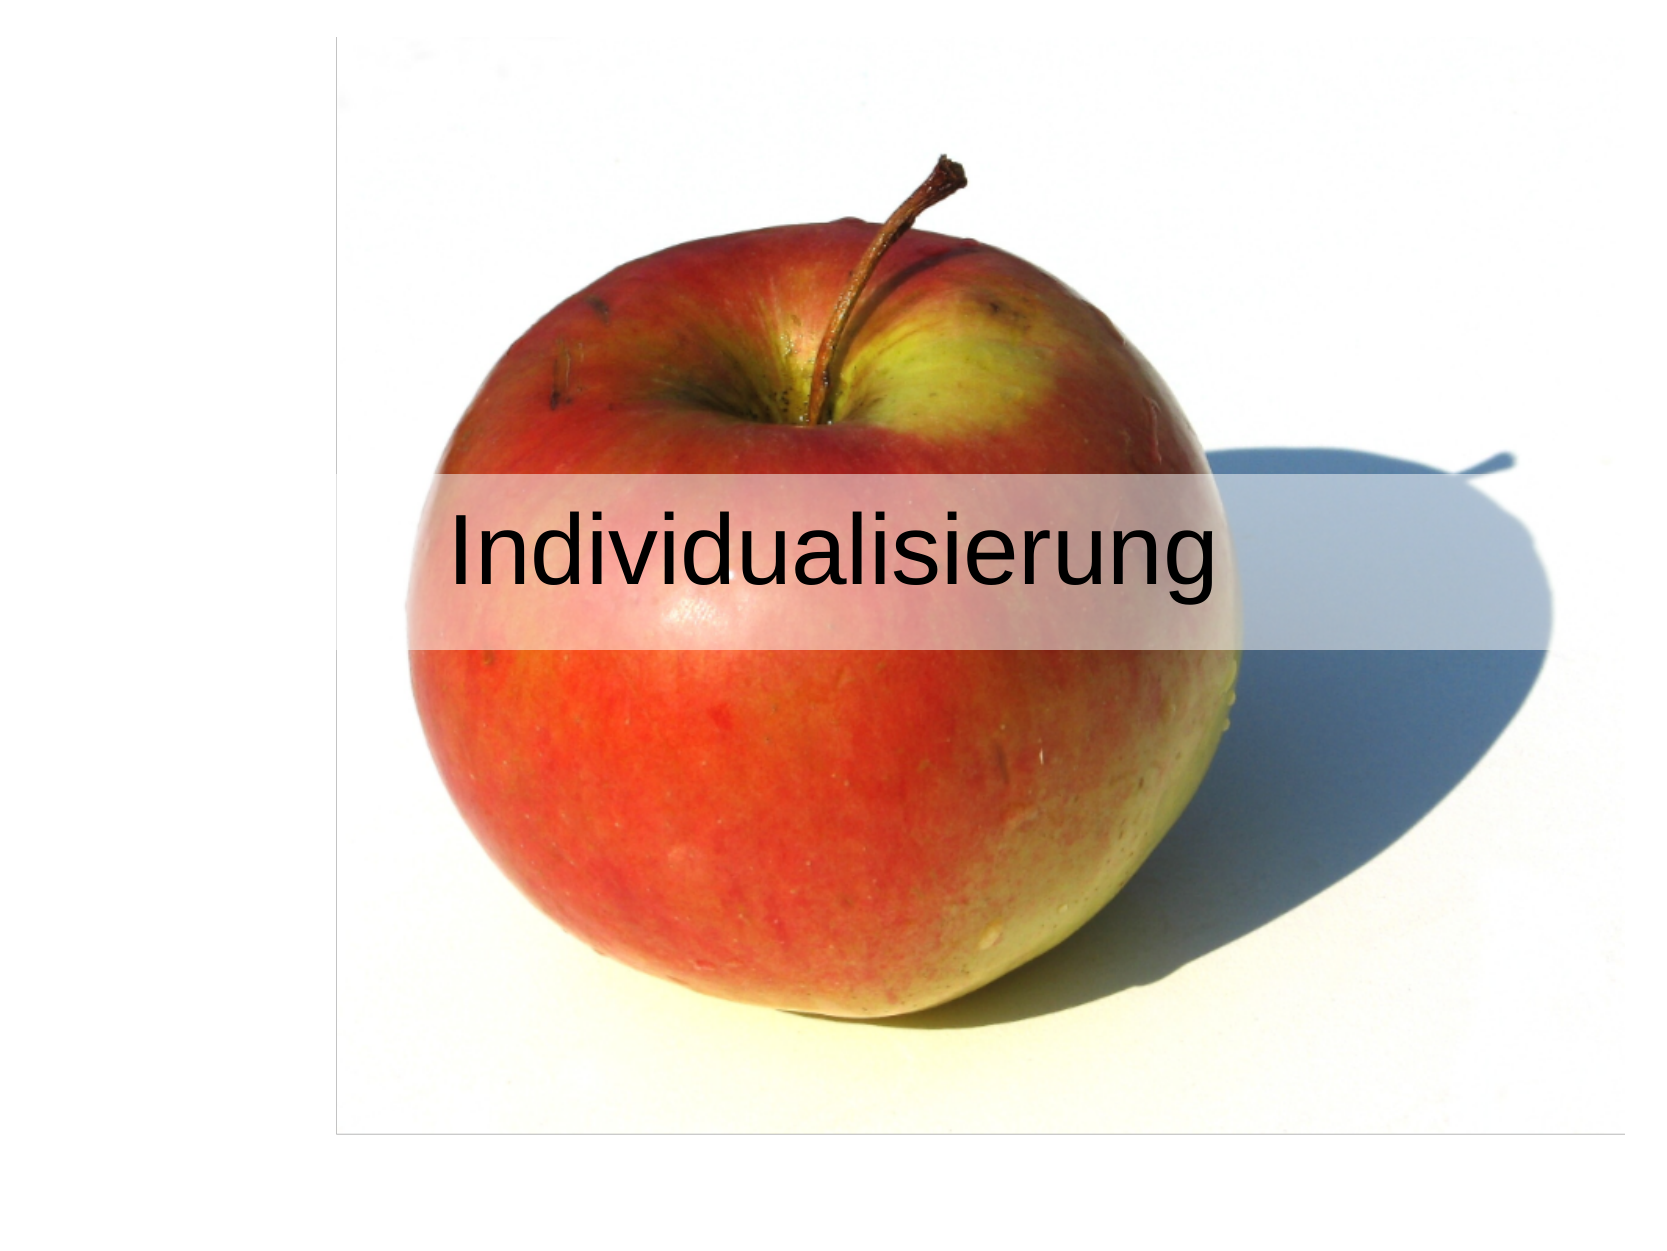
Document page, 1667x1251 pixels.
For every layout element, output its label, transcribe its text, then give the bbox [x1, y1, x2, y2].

picture [0, 37, 1667, 1136]
title Individualisierung [131, 500, 1536, 701]
